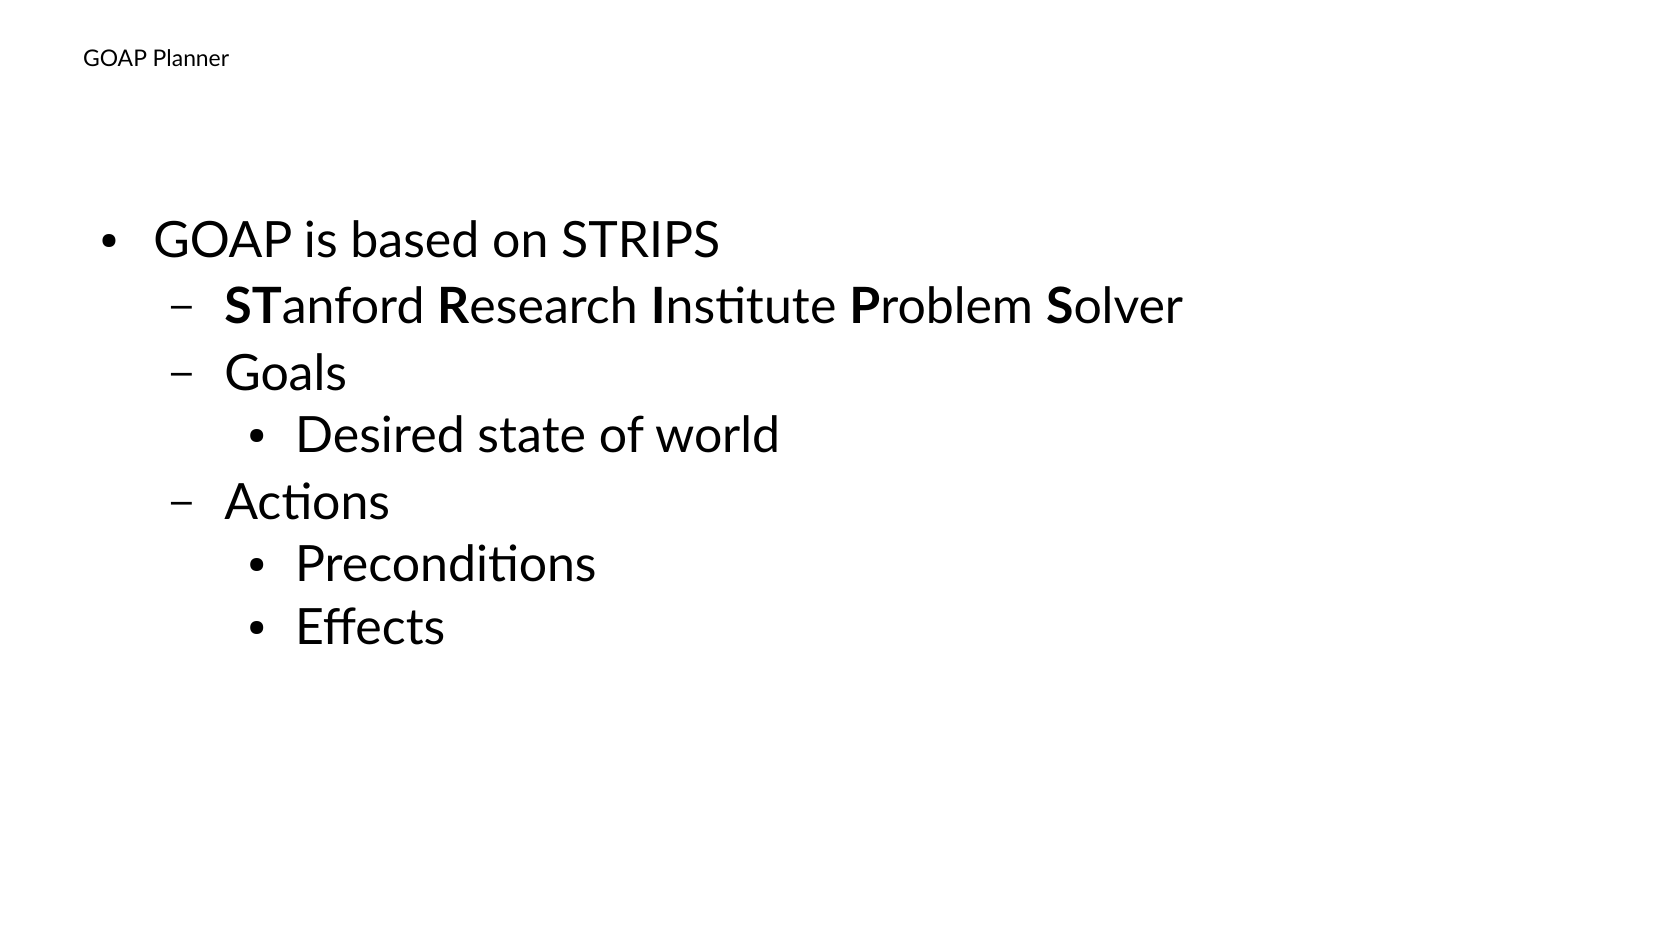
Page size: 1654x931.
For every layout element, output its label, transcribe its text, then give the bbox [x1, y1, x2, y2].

title GOAP Planner [83, 0, 1571, 119]
list GOAP is based on STRIPS STanford Research Institute Problem Solver Goals Desired state of world Actions Preconditions Effects [82, 217, 1571, 839]
